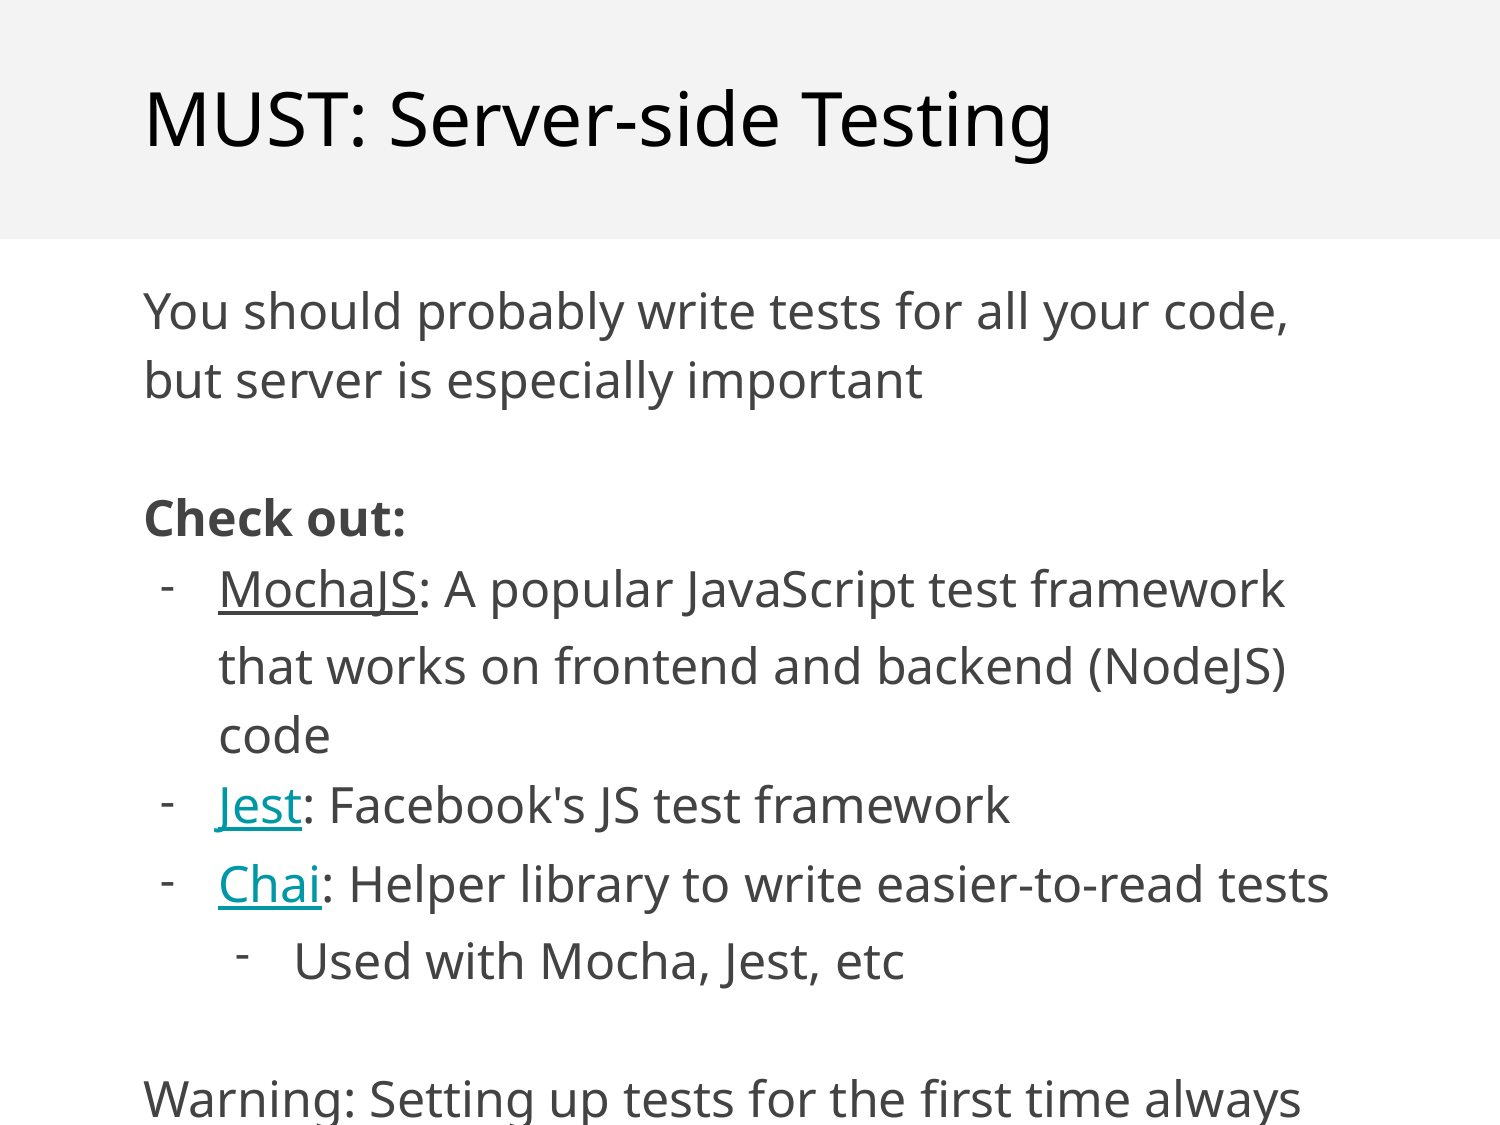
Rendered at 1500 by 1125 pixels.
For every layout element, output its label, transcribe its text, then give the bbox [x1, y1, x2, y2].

title MUST: Server-side Testing [128, 56, 1372, 183]
list You should probably write tests for all your code, but server is especially important Check out: MochaJS: A popular JavaScript test framework that works on frontend and backend (NodeJS) code Jest: Facebook's JS test framework Chai: Helper library to write easier-to-read tests Used with Mocha, Jest, etc Warning: Setting up tests for the first time always sucks. [128, 255, 1372, 1004]
